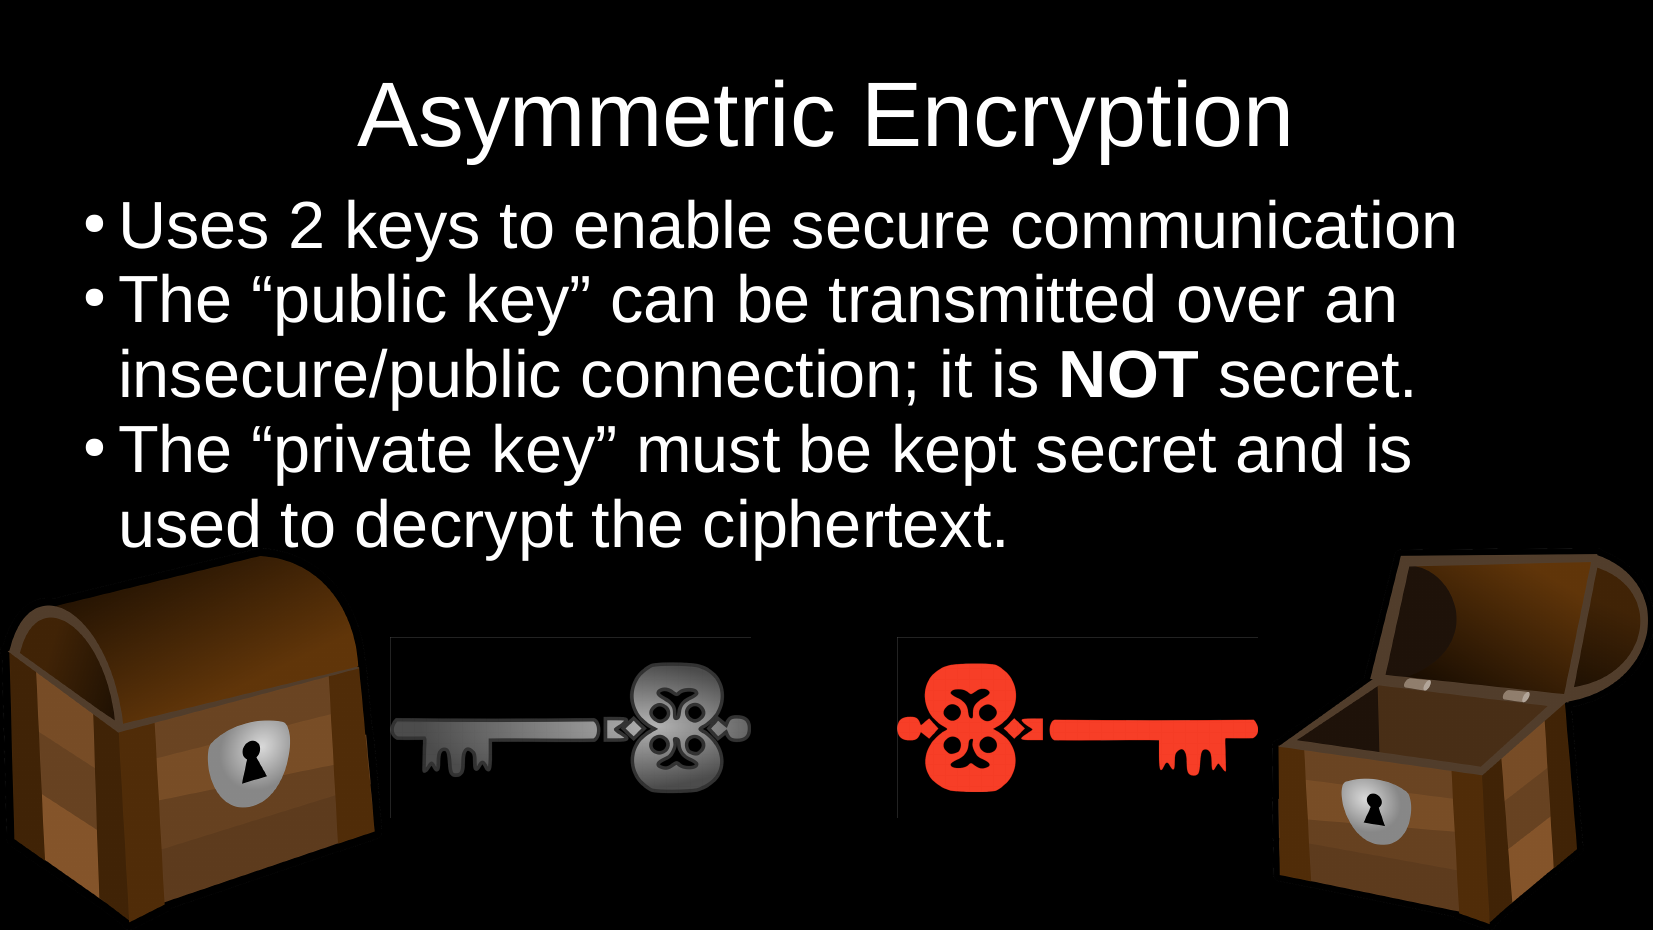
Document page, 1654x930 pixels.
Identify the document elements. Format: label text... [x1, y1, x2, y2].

picture [1272, 548, 1653, 930]
picture [390, 637, 751, 818]
title Asymmetric Encryption [82, 37, 1571, 154]
picture [0, 548, 382, 930]
subtitle Uses 2 keys to enable secure communication The “public key” can be transmitted over an insecure/public connection; it is NOT secret. The “private key” must be kept secret and is used to decrypt the ciphertext. [82, 154, 1571, 670]
picture [897, 637, 1258, 818]
